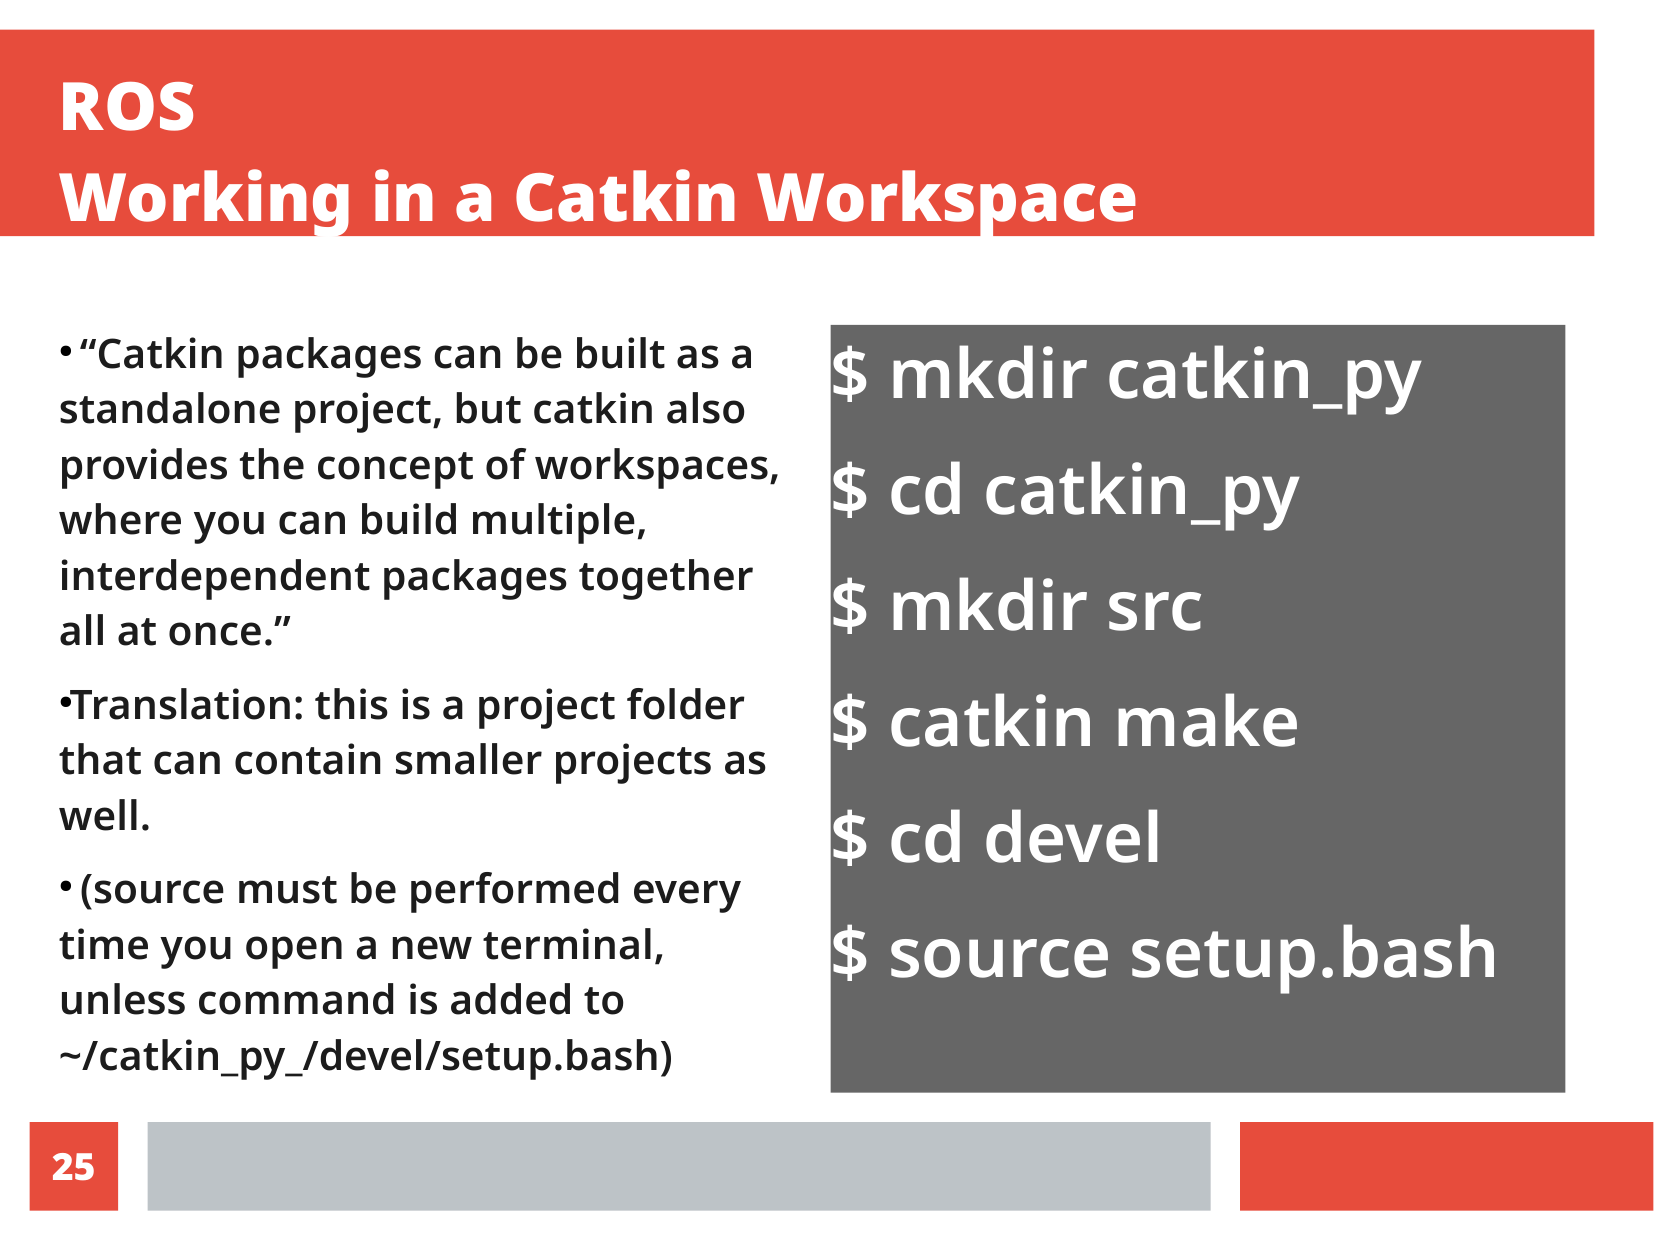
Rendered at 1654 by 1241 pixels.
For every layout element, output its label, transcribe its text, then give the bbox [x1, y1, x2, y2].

list $ mkdir catkin_py $ cd catkin_py $ mkdir src $ catkin make $ cd devel $ source setup.bash [830, 324, 1566, 1093]
title ROS Working in a Catkin Workspace [59, 59, 1595, 207]
list “Catkin packages can be built as a standalone project, but catkin also provides the concept of workspaces, where you can build multiple, interdependent packages together all at once.” Translation: this is a project folder that can contain smaller projects as well. (source must be performed every time you open a new terminal, unless command is added to ~/catkin_py_/devel/setup.bash) [59, 324, 794, 1093]
